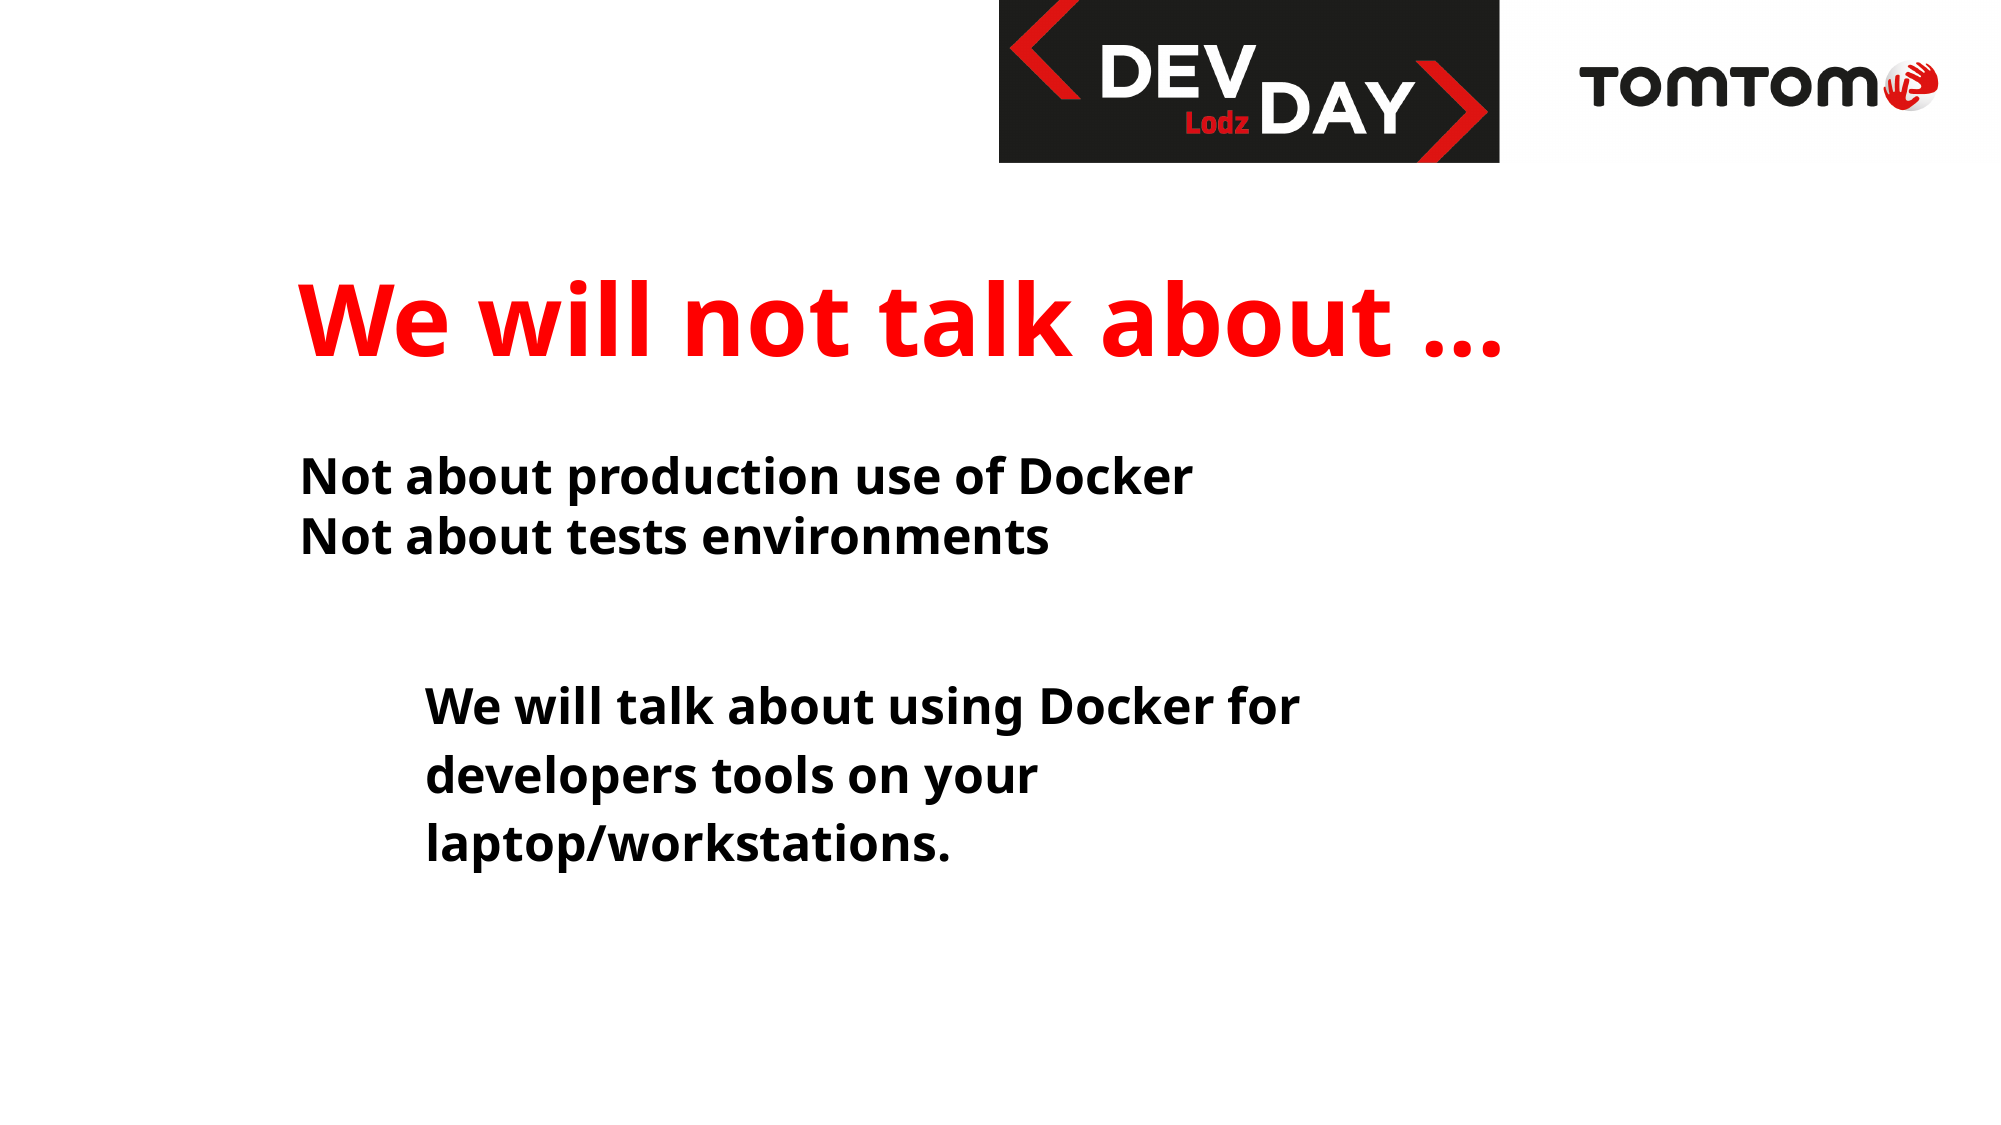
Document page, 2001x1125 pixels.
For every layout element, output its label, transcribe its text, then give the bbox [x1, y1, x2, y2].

text_box We will talk about using Docker for developers tools on your laptop/workstations. [425, 671, 1524, 852]
picture [999, 0, 2000, 164]
text_box We will not talk about ... [283, 249, 1717, 385]
text_box Not about production use of Docker Not about tests environments [284, 437, 1718, 632]
